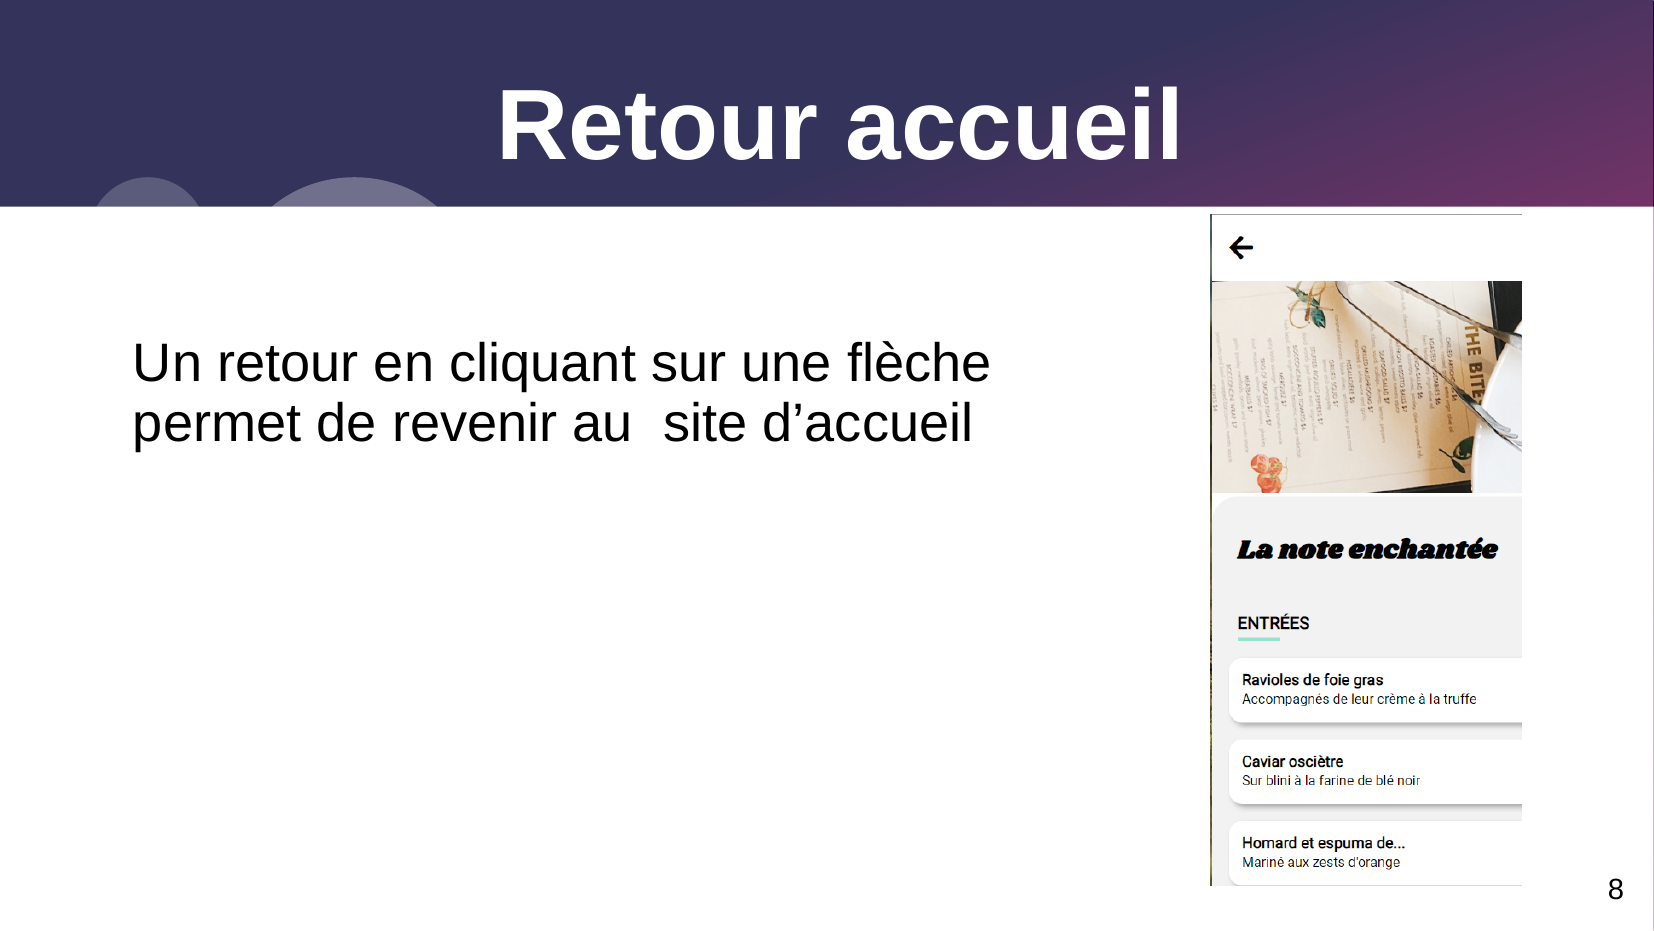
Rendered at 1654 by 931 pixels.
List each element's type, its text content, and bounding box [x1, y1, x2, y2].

title Retour accueil [88, 44, 1565, 207]
picture [1210, 214, 1522, 886]
text_box Un retour en cliquant sur une flèche permet de revenir au site d’accueil [118, 324, 1123, 680]
